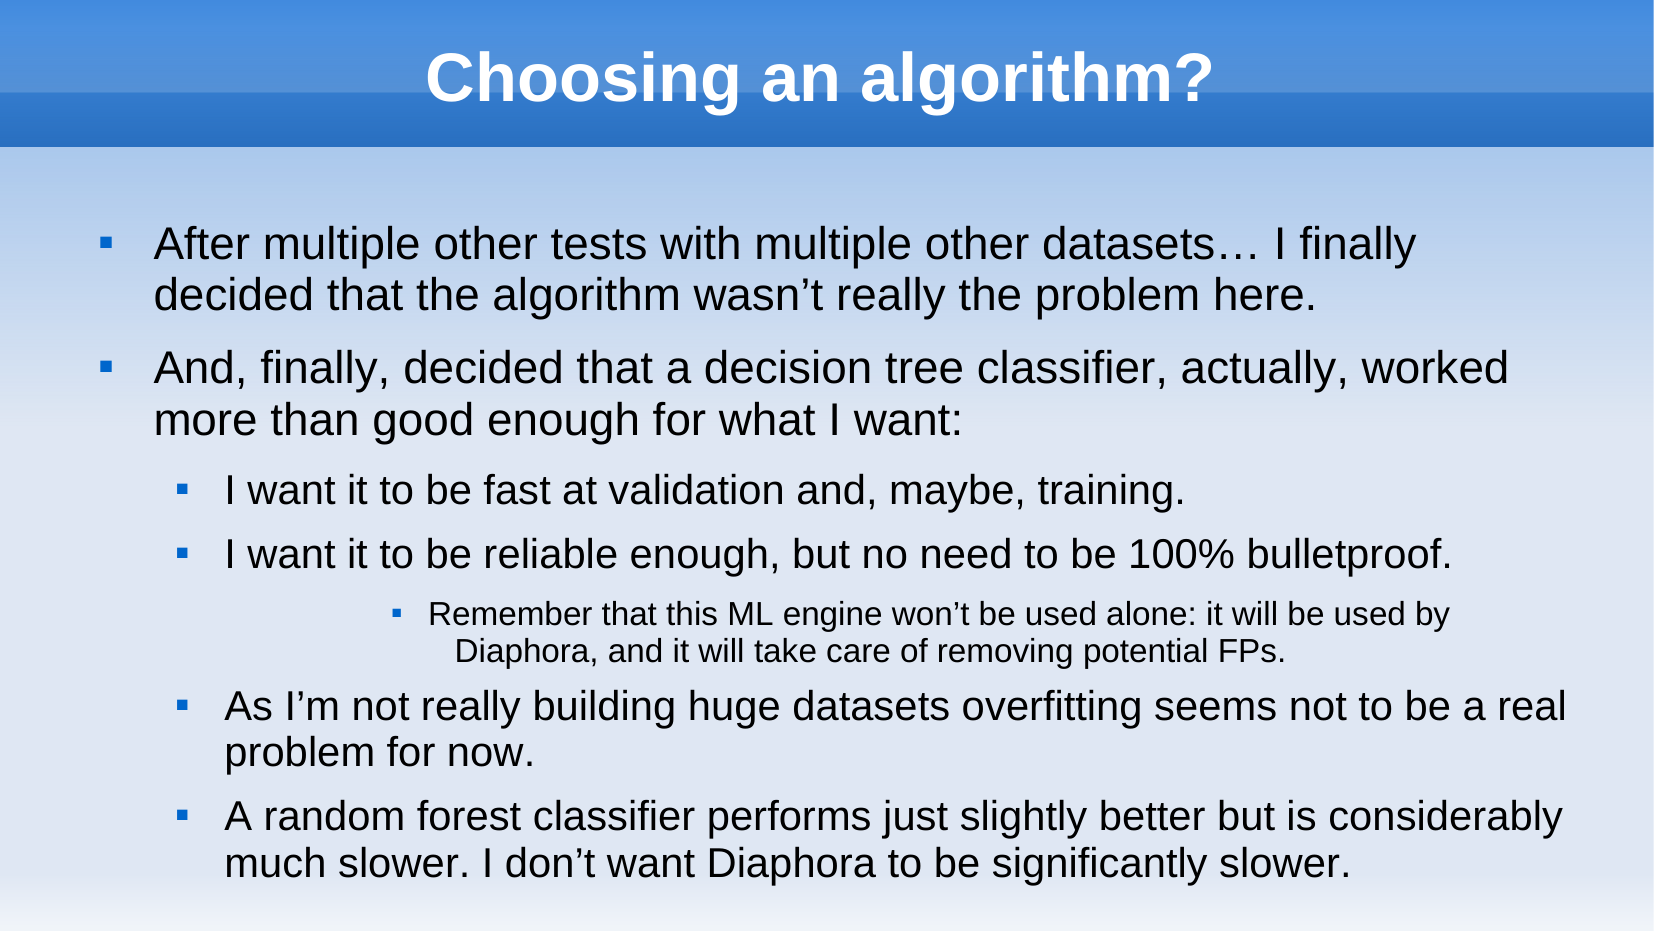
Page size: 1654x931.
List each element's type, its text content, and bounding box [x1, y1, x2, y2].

title Choosing an algorithm? [76, 0, 1565, 156]
list After multiple other tests with multiple other datasets… I finally decided that the algorithm wasn’t really the problem here. And, finally, decided that a decision tree classifier, actually, worked more than good enough for what I want: I want it to be fast at validation and, maybe, training. I want it to be reliable enough, but no need to be 100% bulletproof. Remember that this ML engine won’t be used alone: it will be used by Diaphora, and it will take care of removing potential FPs. As I’m not really building huge datasets overfitting seems not to be a real problem for now. A random forest classifier performs just slightly better but is considerably much slower. I don’t want Diaphora to be significantly slower. [82, 217, 1571, 887]
picture [0, 0, 1654, 931]
